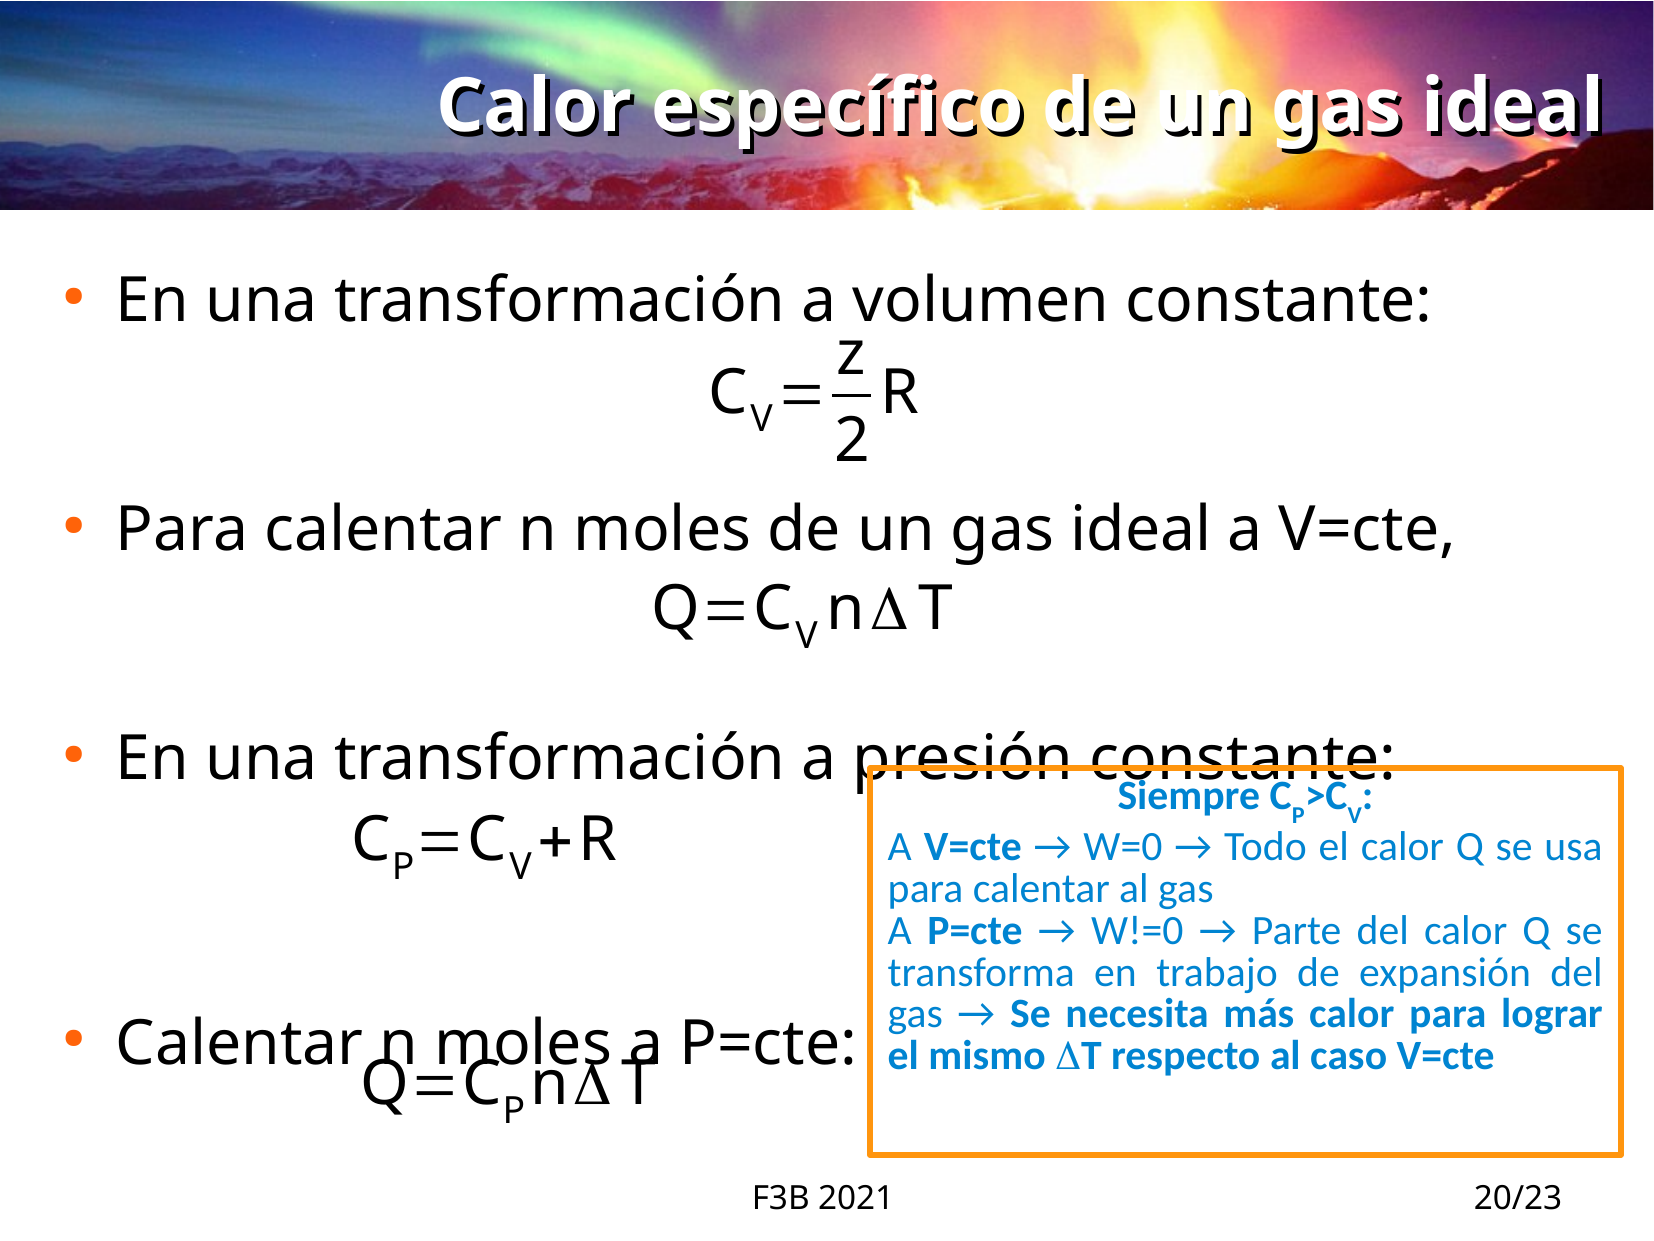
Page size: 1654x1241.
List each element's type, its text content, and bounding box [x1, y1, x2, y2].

list En una transformación a volumen constante: Para calentar n moles de un gas ideal a V=cte, En una transformación a presión constante: Calentar n moles a P=cte: [45, 255, 1606, 1156]
title Calor específico de un gas ideal [45, 15, 1606, 191]
chart [353, 1044, 664, 1132]
picture [0, 1, 1654, 210]
chart [645, 570, 961, 658]
chart [345, 800, 624, 888]
chart [701, 315, 926, 477]
text_box Siempre CP>CV: A V=cte → W=0 → Todo el calor Q se usa para calentar al gas A P=cte → W!=0 → Parte del calor Q se transforma en trabajo de expansión del gas → Se necesita más calor para lograr el mismo DT respecto al caso V=cte [870, 768, 1621, 1156]
